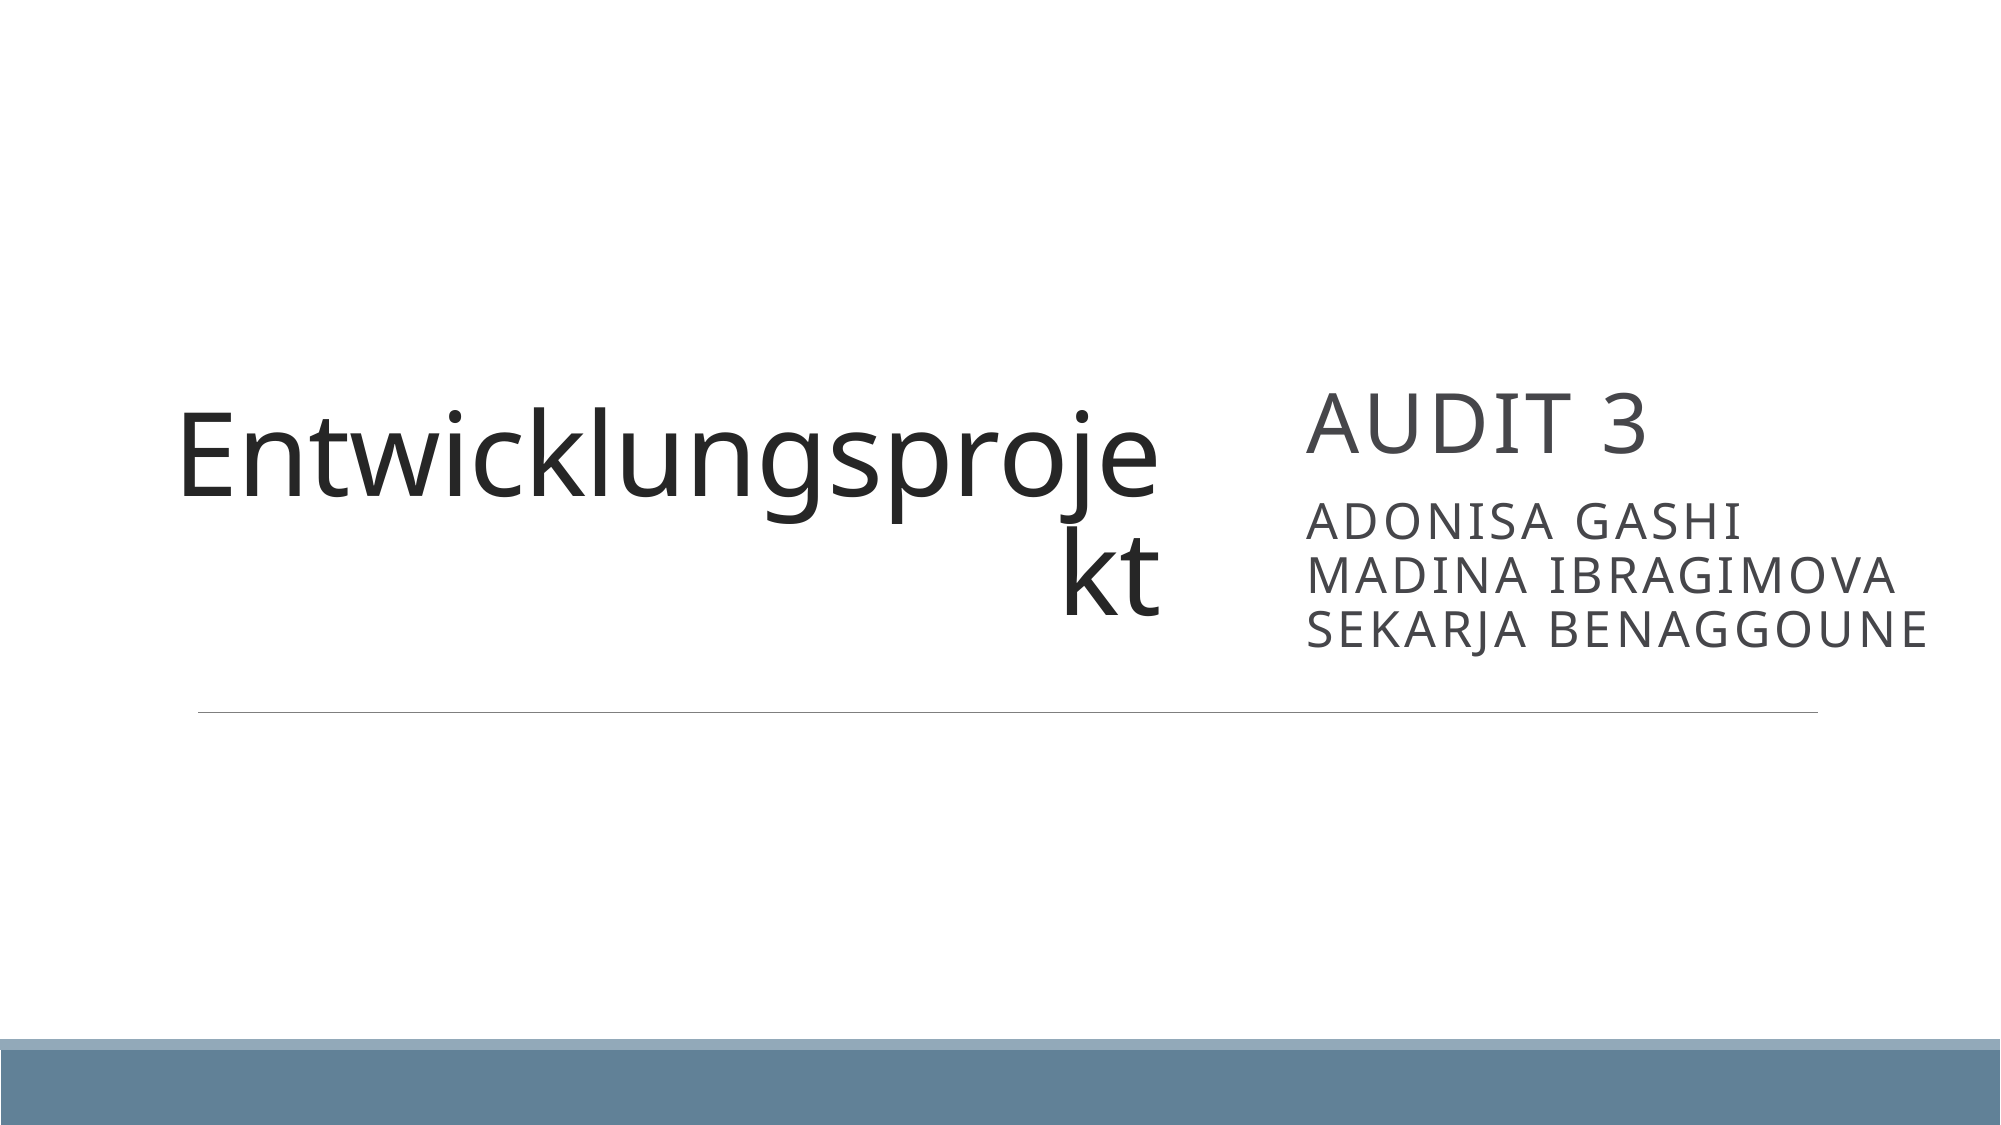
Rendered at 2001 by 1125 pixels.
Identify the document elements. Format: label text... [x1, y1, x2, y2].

title Entwicklungsprojekt [158, 105, 1185, 935]
subtitle Audit 3 Adonisa Gashi Madina Ibragimova Sekarja benaggoune [1291, 105, 2000, 935]
